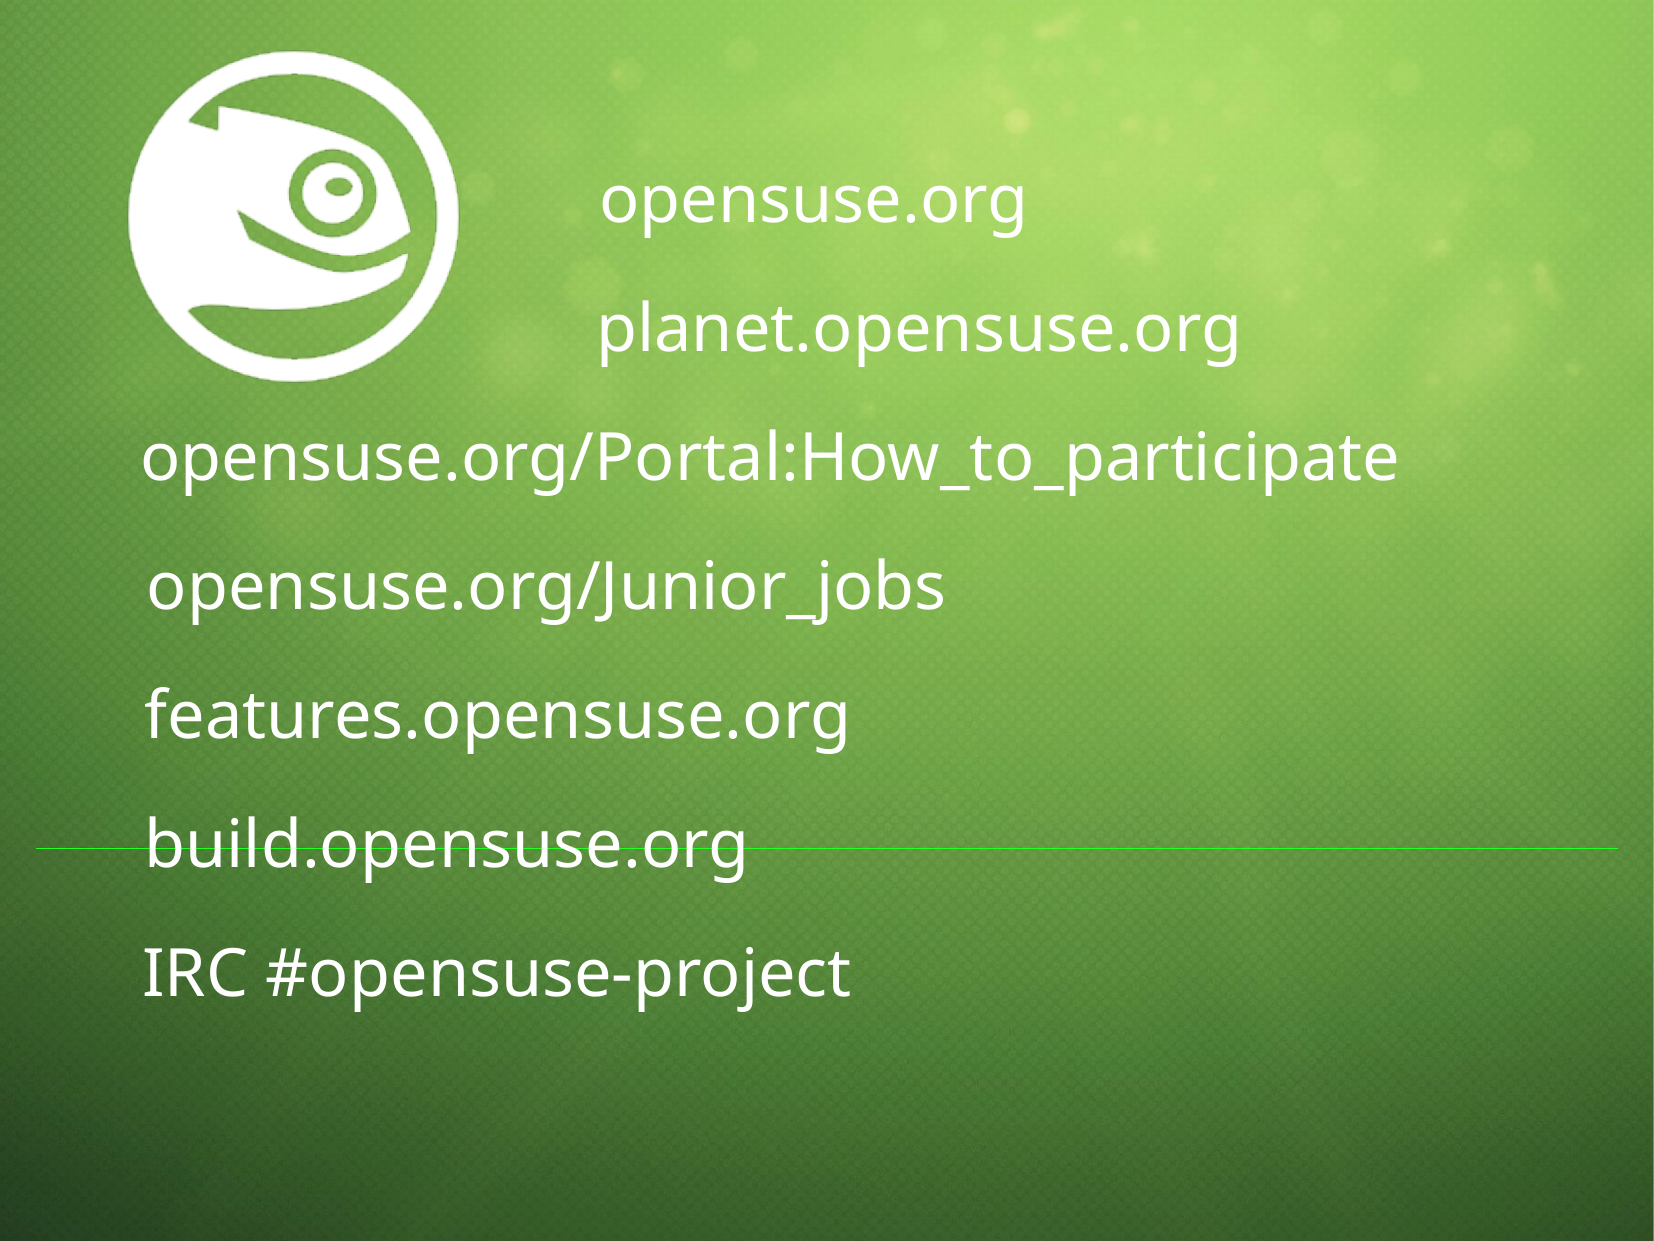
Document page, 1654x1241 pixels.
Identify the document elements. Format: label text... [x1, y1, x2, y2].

text_box IRC #opensuse-project [127, 917, 992, 1117]
text_box features.opensuse.org [129, 659, 920, 859]
text_box opensuse.org [584, 144, 1071, 273]
text_box opensuse.org/Junior_jobs [132, 601, 1001, 730]
picture [0, 0, 1654, 1241]
text_box build.opensuse.org [129, 788, 870, 917]
text_box planet.opensuse.org [581, 273, 1337, 472]
text_box opensuse.org/Portal:How_to_participate [125, 401, 1574, 601]
